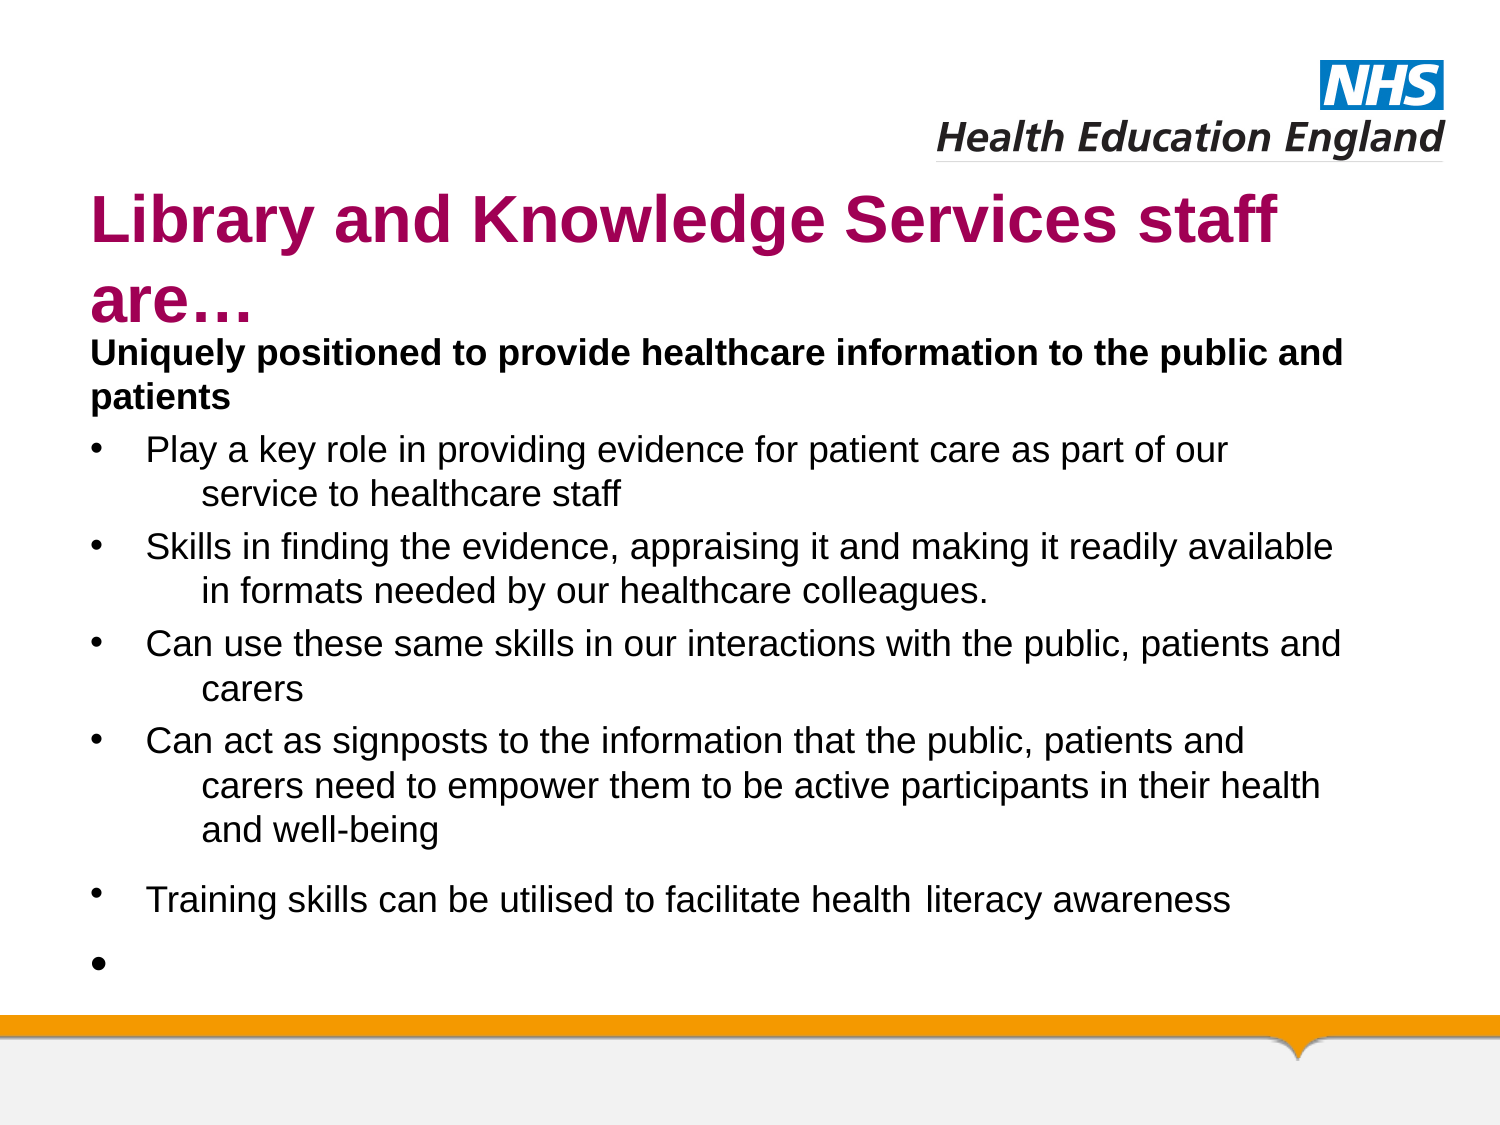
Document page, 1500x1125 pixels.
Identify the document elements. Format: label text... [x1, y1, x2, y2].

title Library and Knowledge Services staff are… [75, 168, 1351, 280]
list Uniquely positioned to provide healthcare information to the public and patients Play a key role in providing evidence for patient care as part of our service to healthcare staff Skills in finding the evidence, appraising it and making it readily available in formats needed by our healthcare colleagues. Can use these same skills in our interactions with the public, patients and carers Can act as signposts to the information that the public, patients and carers need to empower them to be active participants in their health and well-being Training skills can be utilised to facilitate health literacy awareness [70, 339, 1357, 950]
